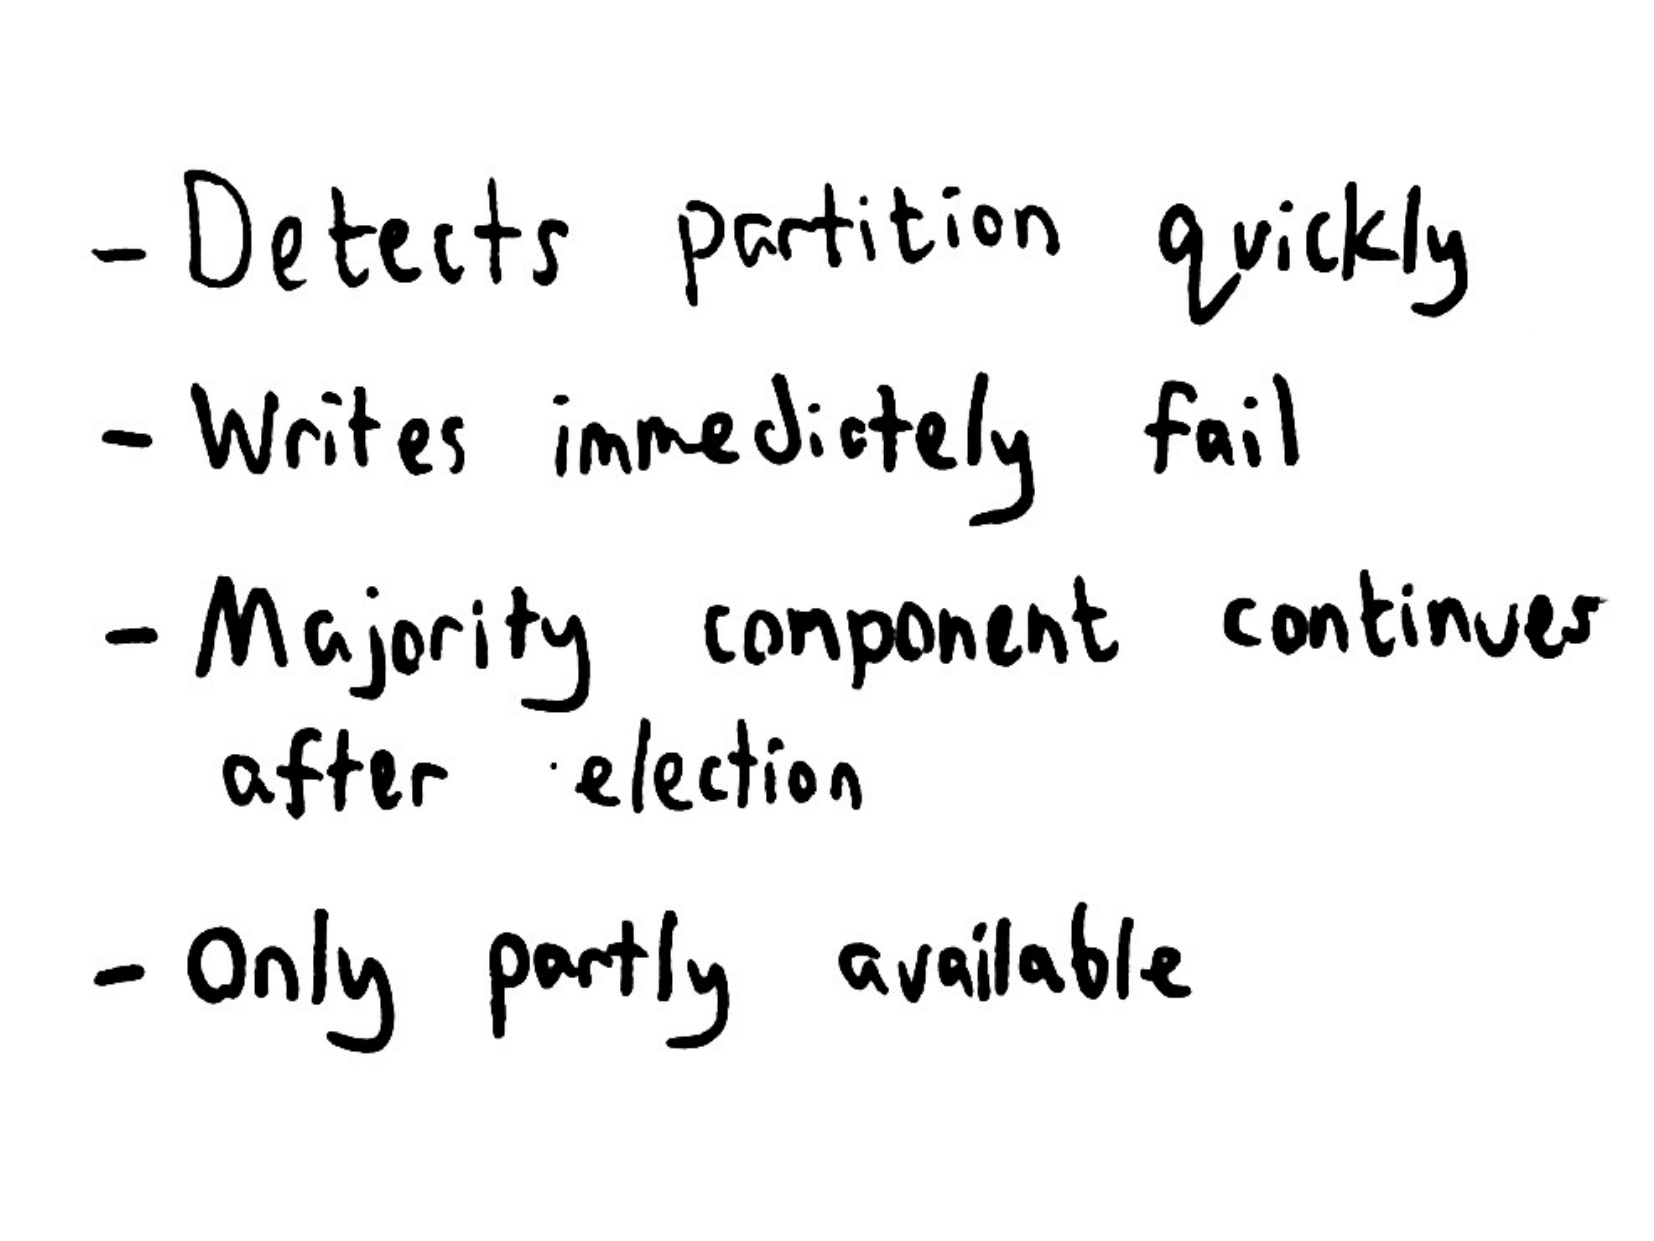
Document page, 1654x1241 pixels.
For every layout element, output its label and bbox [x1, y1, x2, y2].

picture [0, 125, 1654, 1109]
